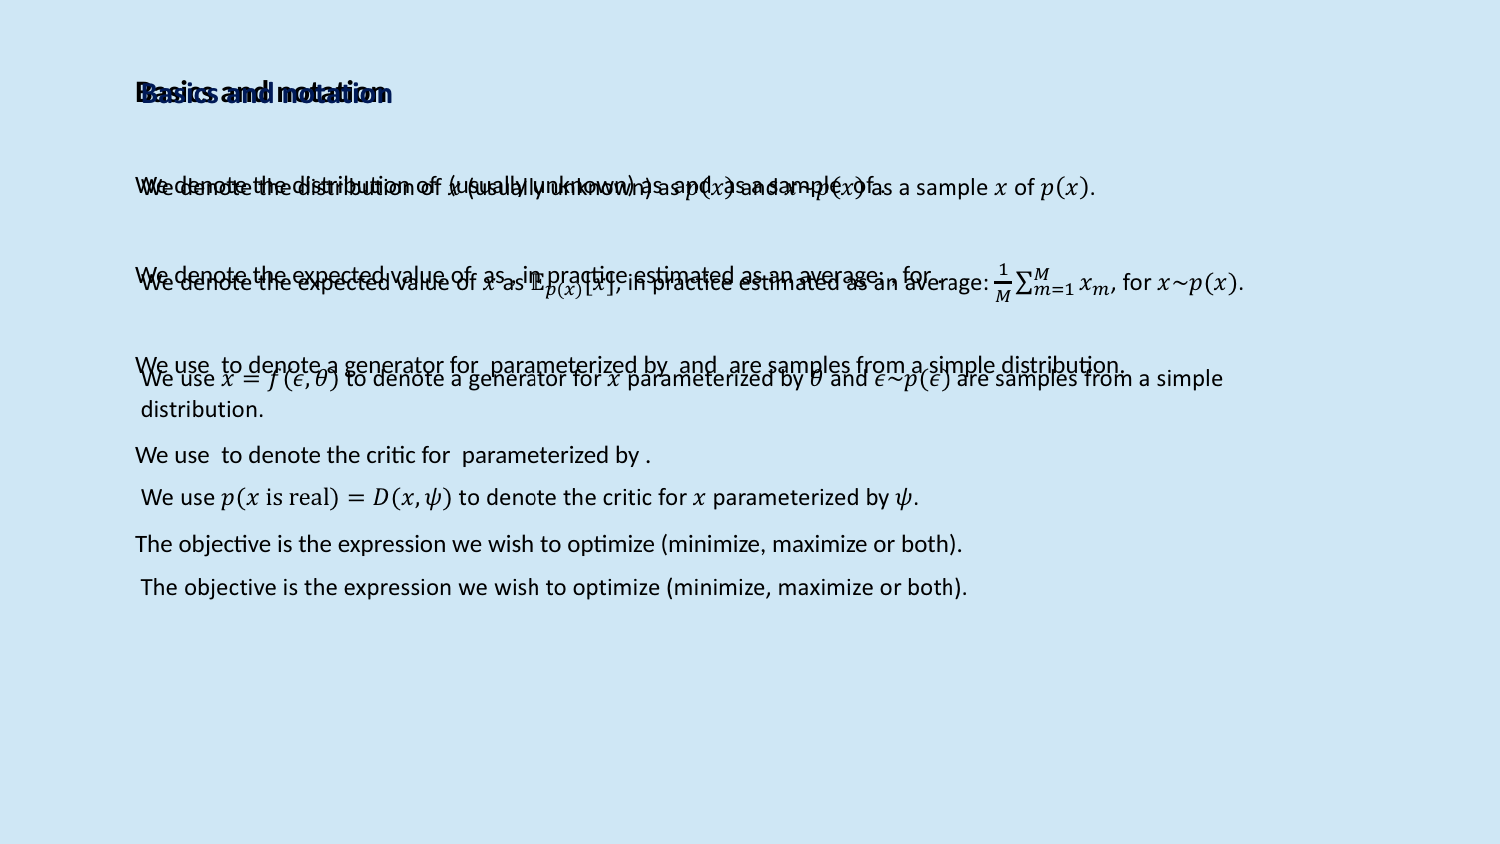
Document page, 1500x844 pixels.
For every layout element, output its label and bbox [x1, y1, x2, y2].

text_box [120, 63, 1364, 615]
